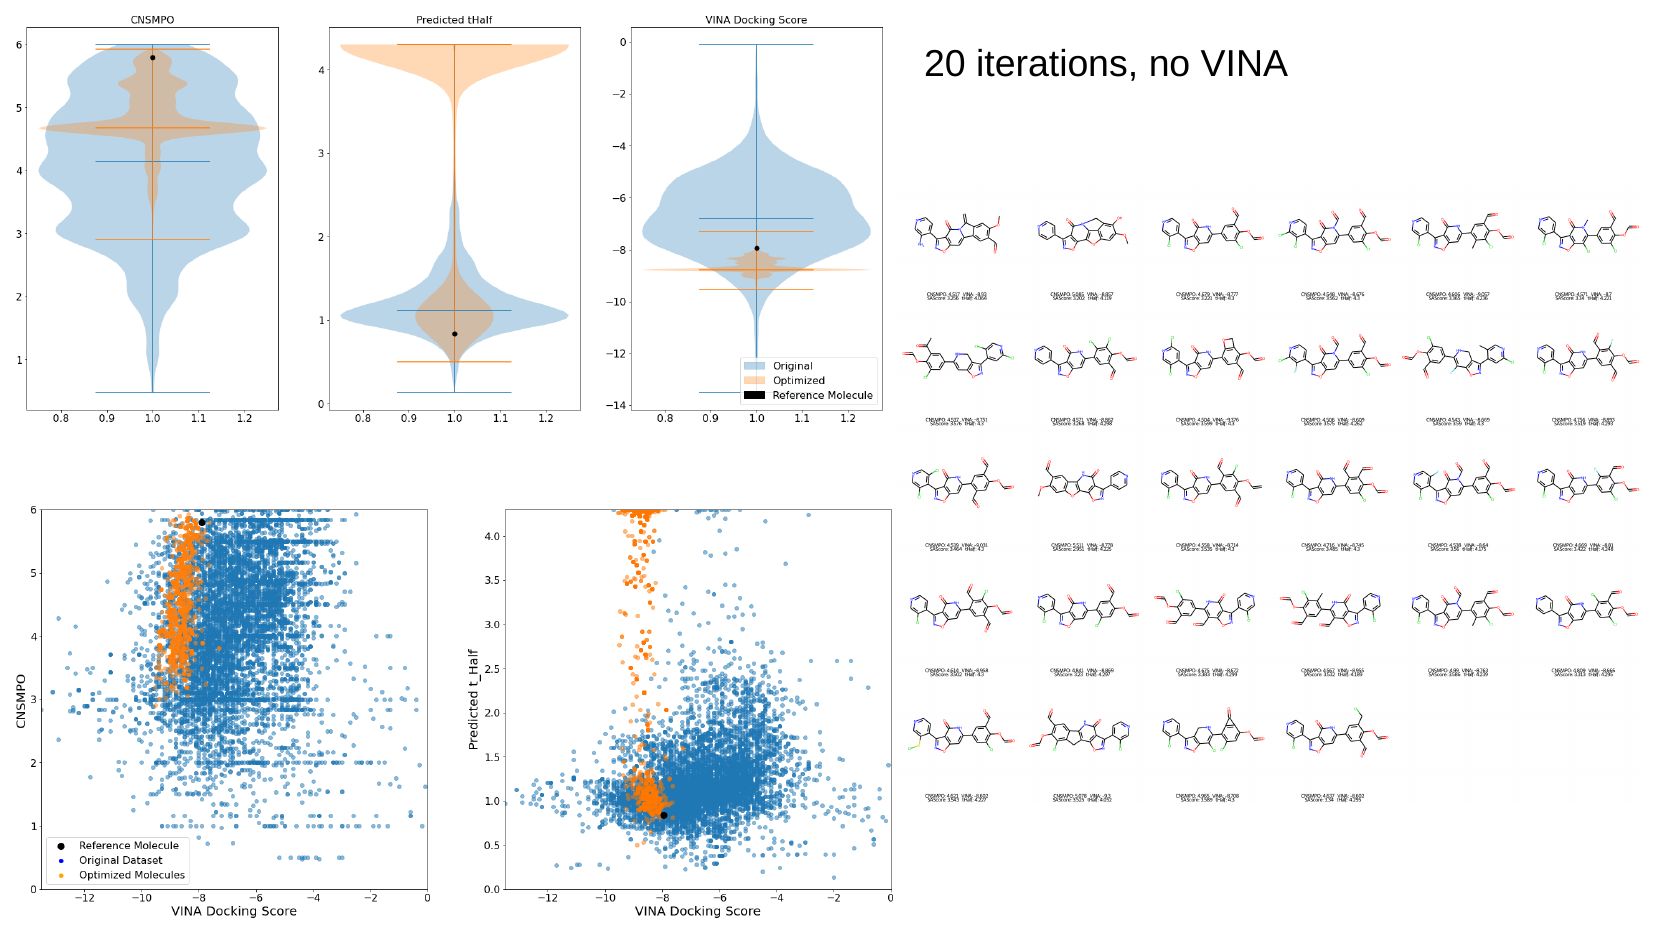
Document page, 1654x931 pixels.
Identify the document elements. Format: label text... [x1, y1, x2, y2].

picture [11, 177, 1647, 922]
text_box 20 iterations, no VINA [909, 35, 1607, 93]
picture [11, 11, 886, 428]
